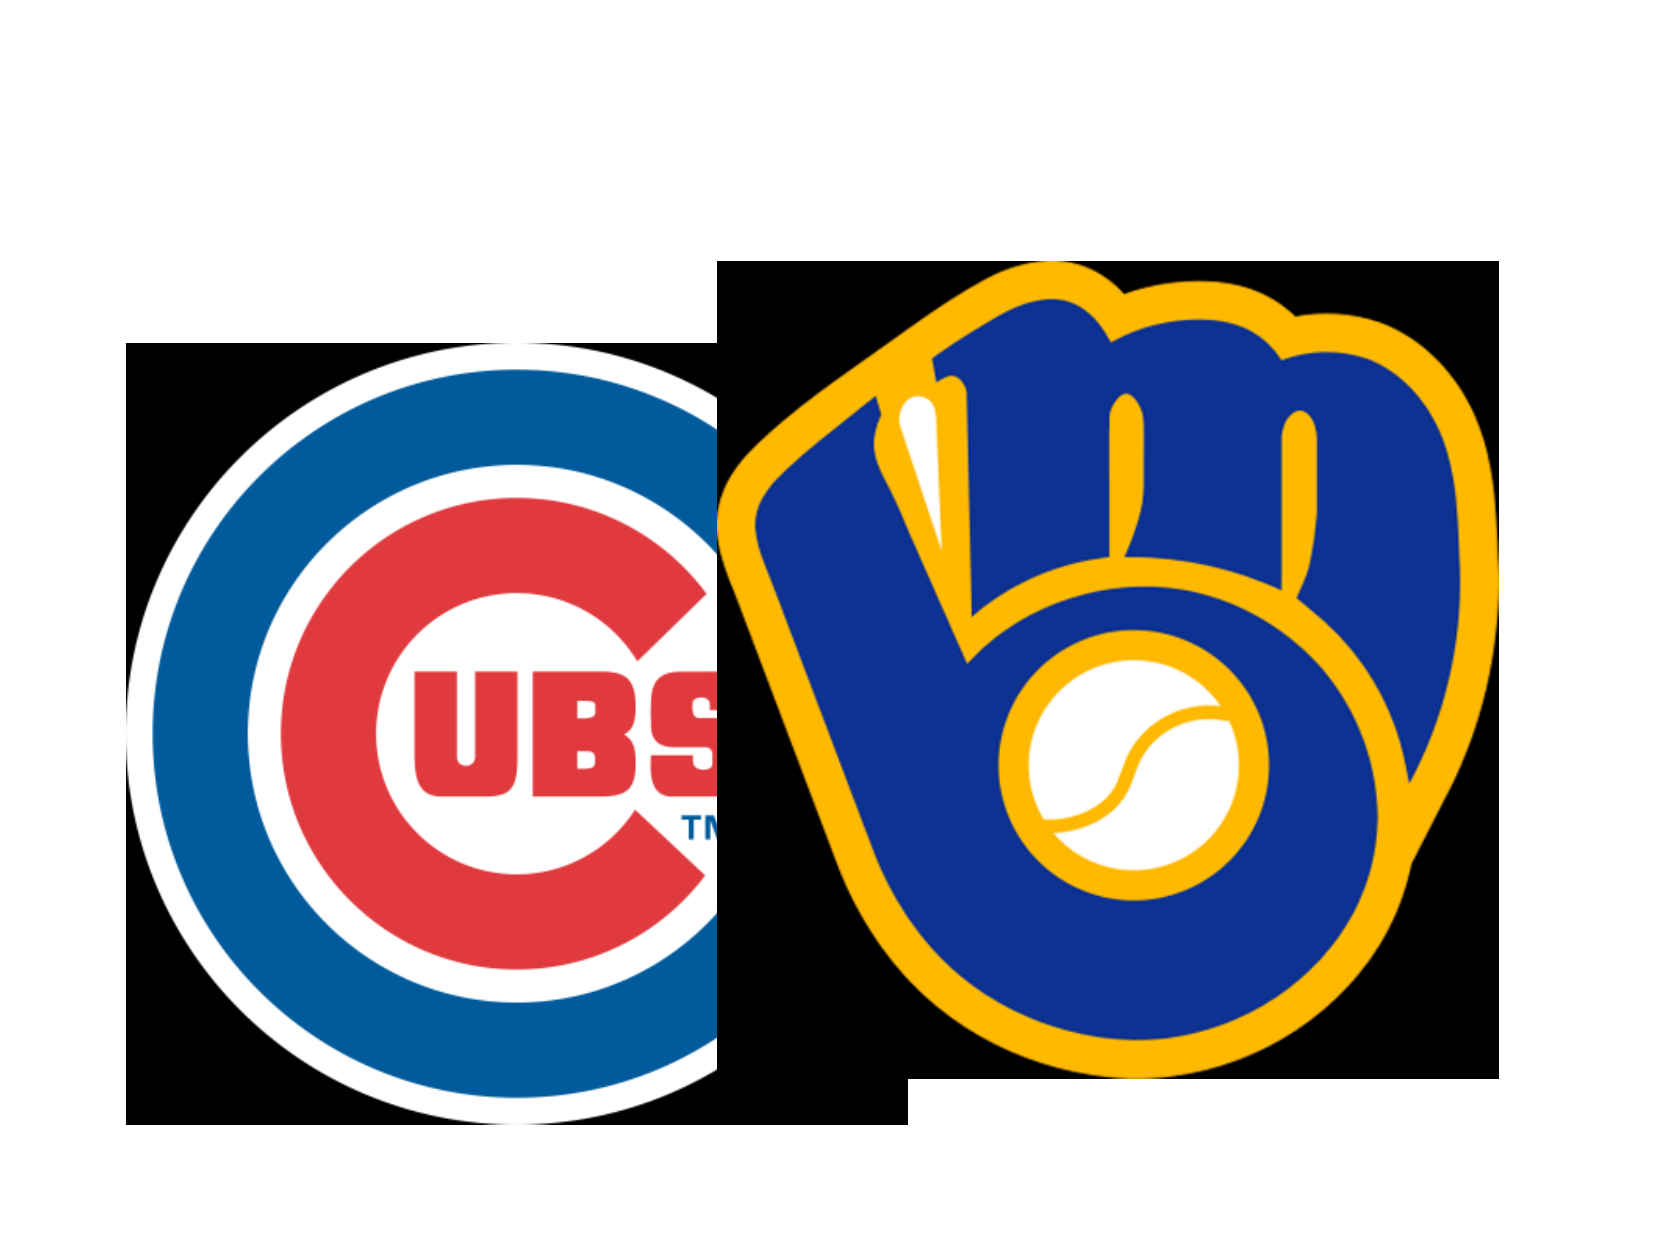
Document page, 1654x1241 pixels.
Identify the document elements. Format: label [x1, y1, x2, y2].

picture [126, 261, 1499, 1125]
